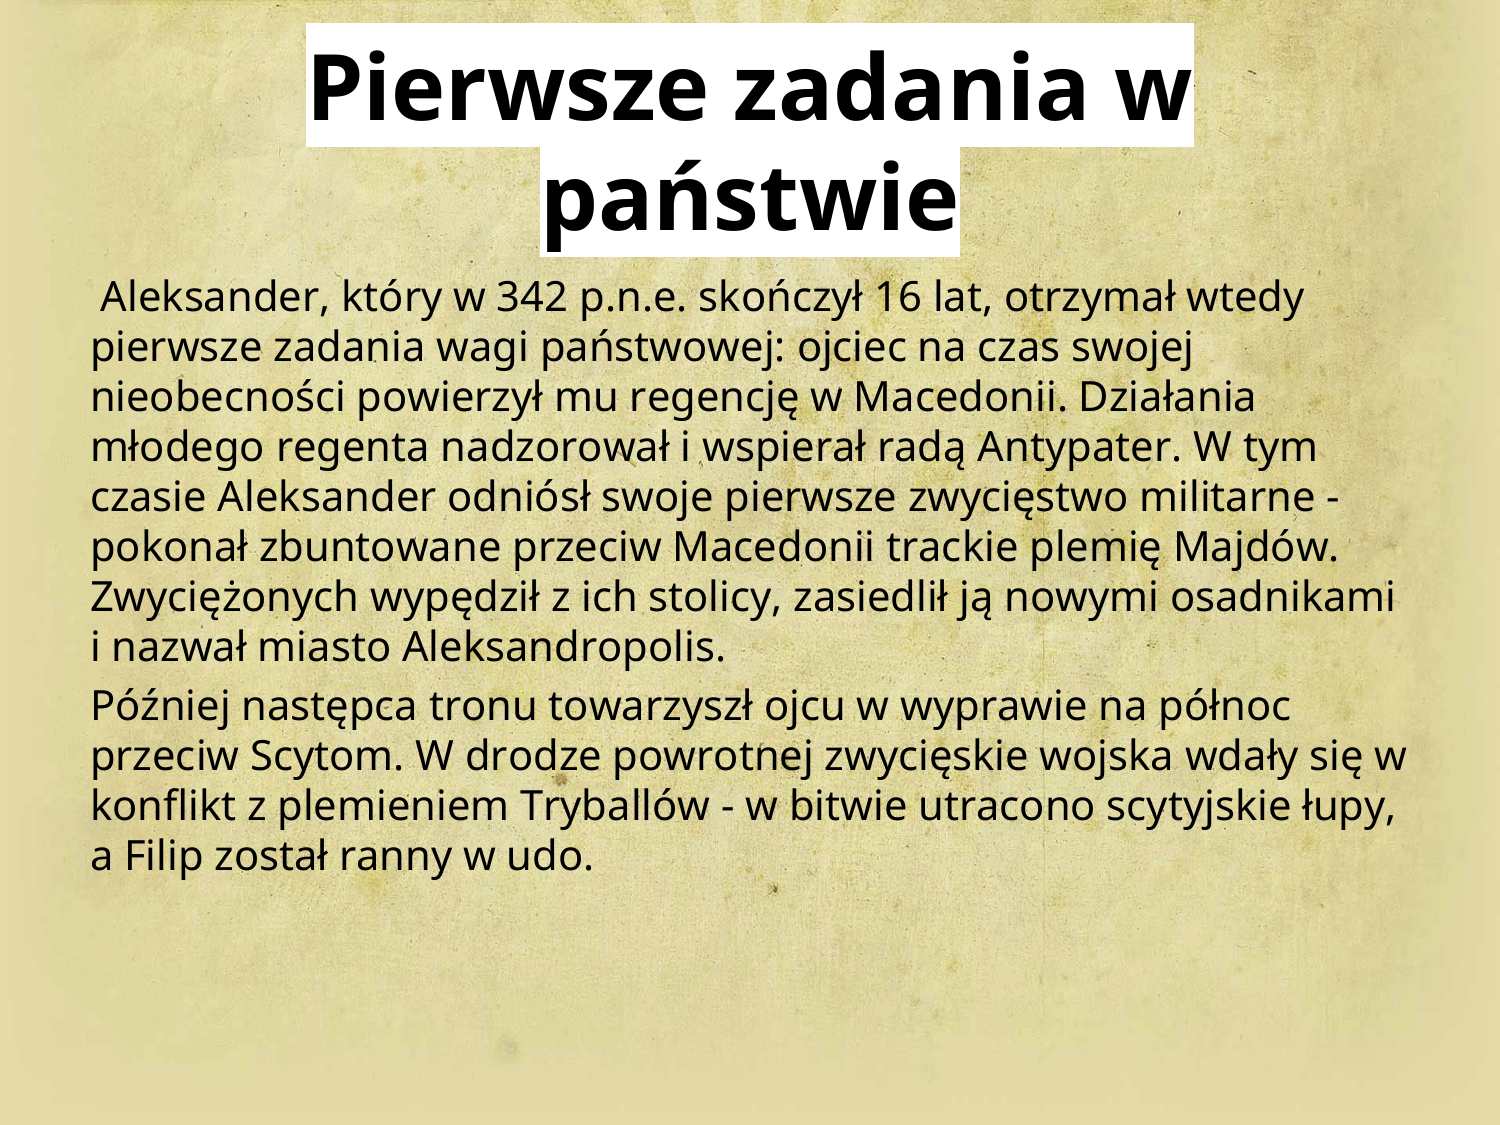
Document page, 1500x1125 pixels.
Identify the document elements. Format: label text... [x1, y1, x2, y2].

picture [0, 0, 1500, 1125]
title Pierwsze zadania w państwie [75, 45, 1426, 233]
text_box Aleksander, który w 342 p.n.e. skończył 16 lat, otrzymał wtedy pierwsze zadania wagi państwowej: ojciec na czas swojej nieobecności powierzył mu regencję w Macedonii. Działania młodego regenta nadzorował i wspierał radą Antypater. W tym czasie Aleksander odniósł swoje pierwsze zwycięstwo militarne - pokonał zbuntowane przeciw Macedonii trackie plemię Majdów. Zwyciężonych wypędził z ich stolicy, zasiedlił ją nowymi osadnikami i nazwał miasto Aleksandropolis. Później następca tronu towarzyszł ojcu w wyprawie na północ przeciw Scytom. W drodze powrotnej zwycięskie wojska wdały się w konflikt z plemieniem Tryballów - w bitwie utracono scytyjskie łupy, a Filip został ranny w udo. [75, 262, 1426, 1005]
